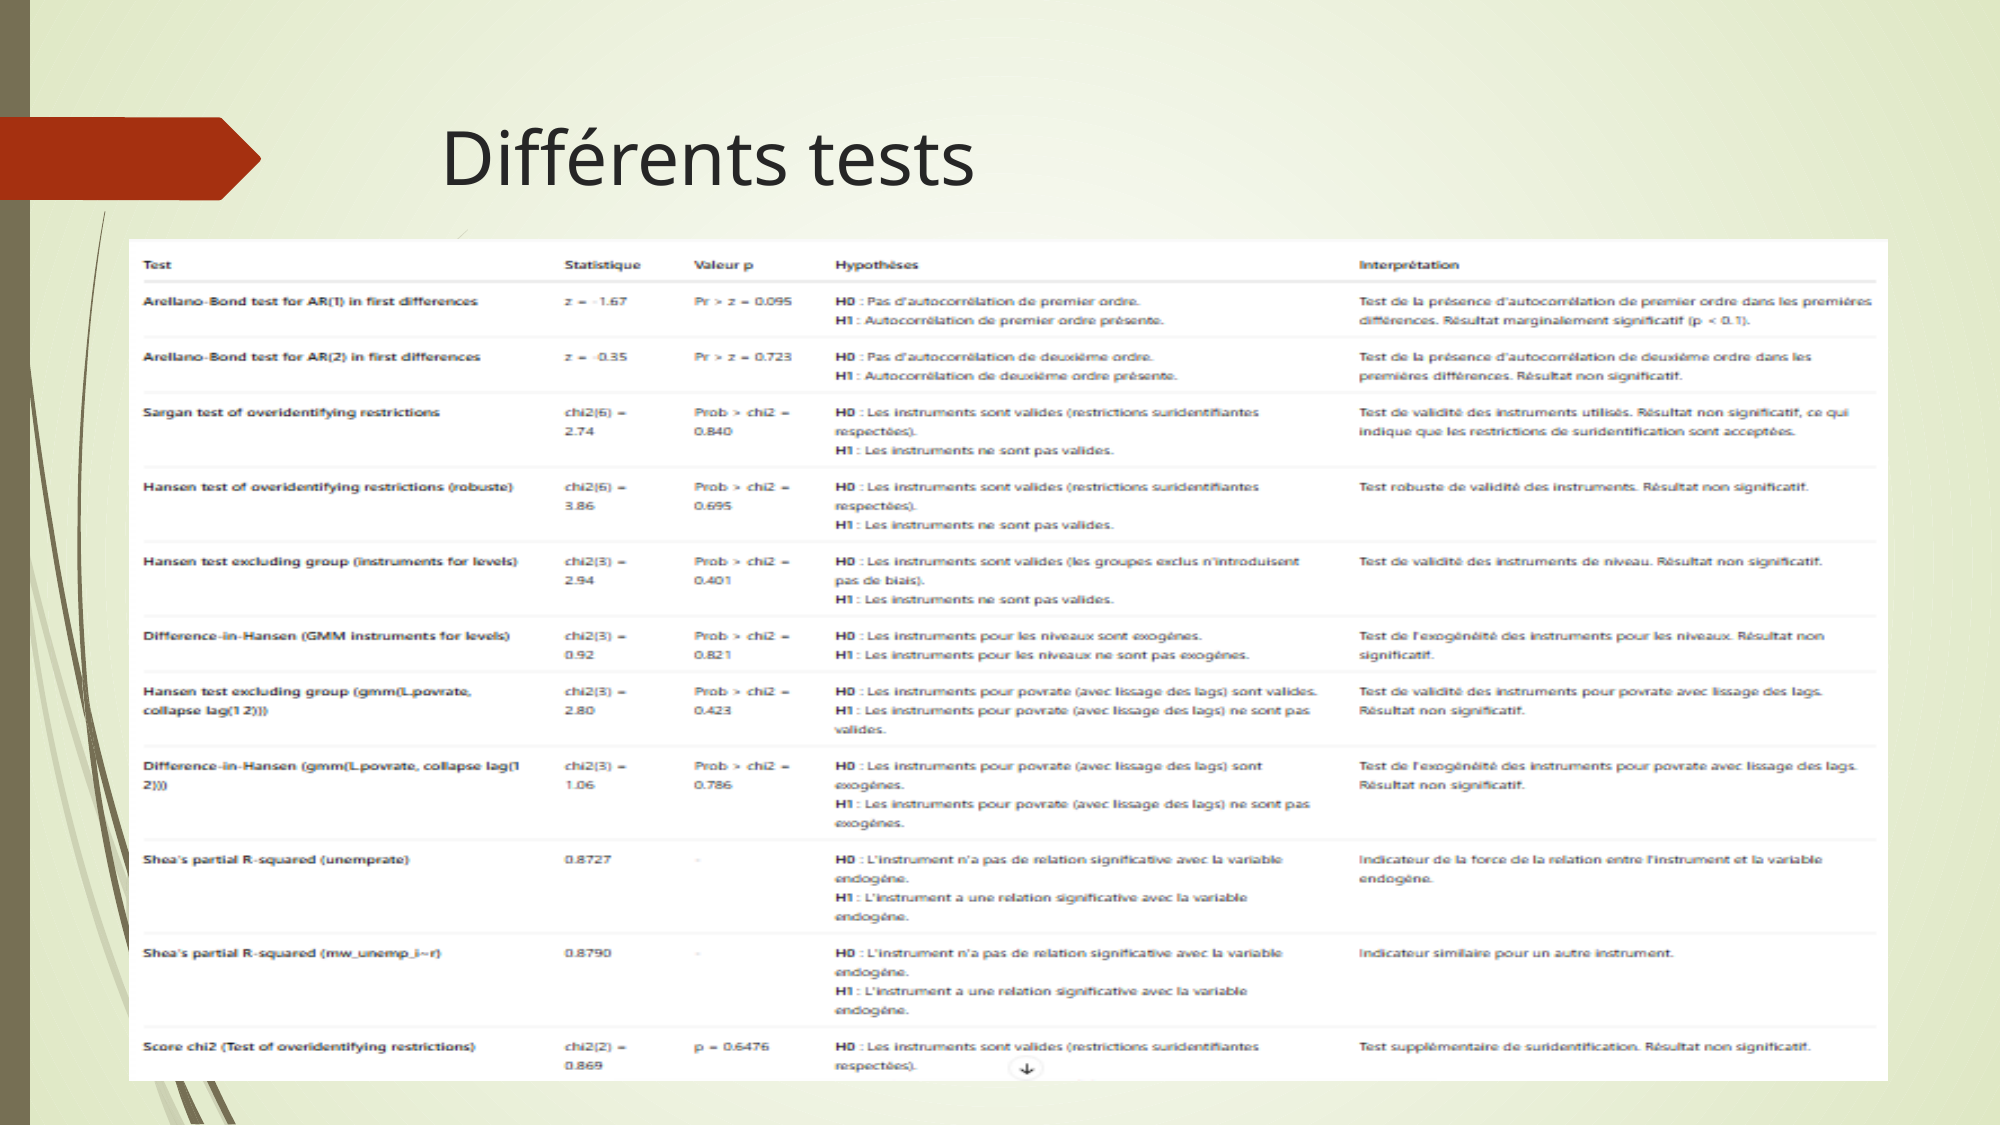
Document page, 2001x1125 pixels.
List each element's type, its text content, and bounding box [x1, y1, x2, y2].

picture [129, 239, 1888, 1081]
title Différents tests [425, 102, 1888, 239]
